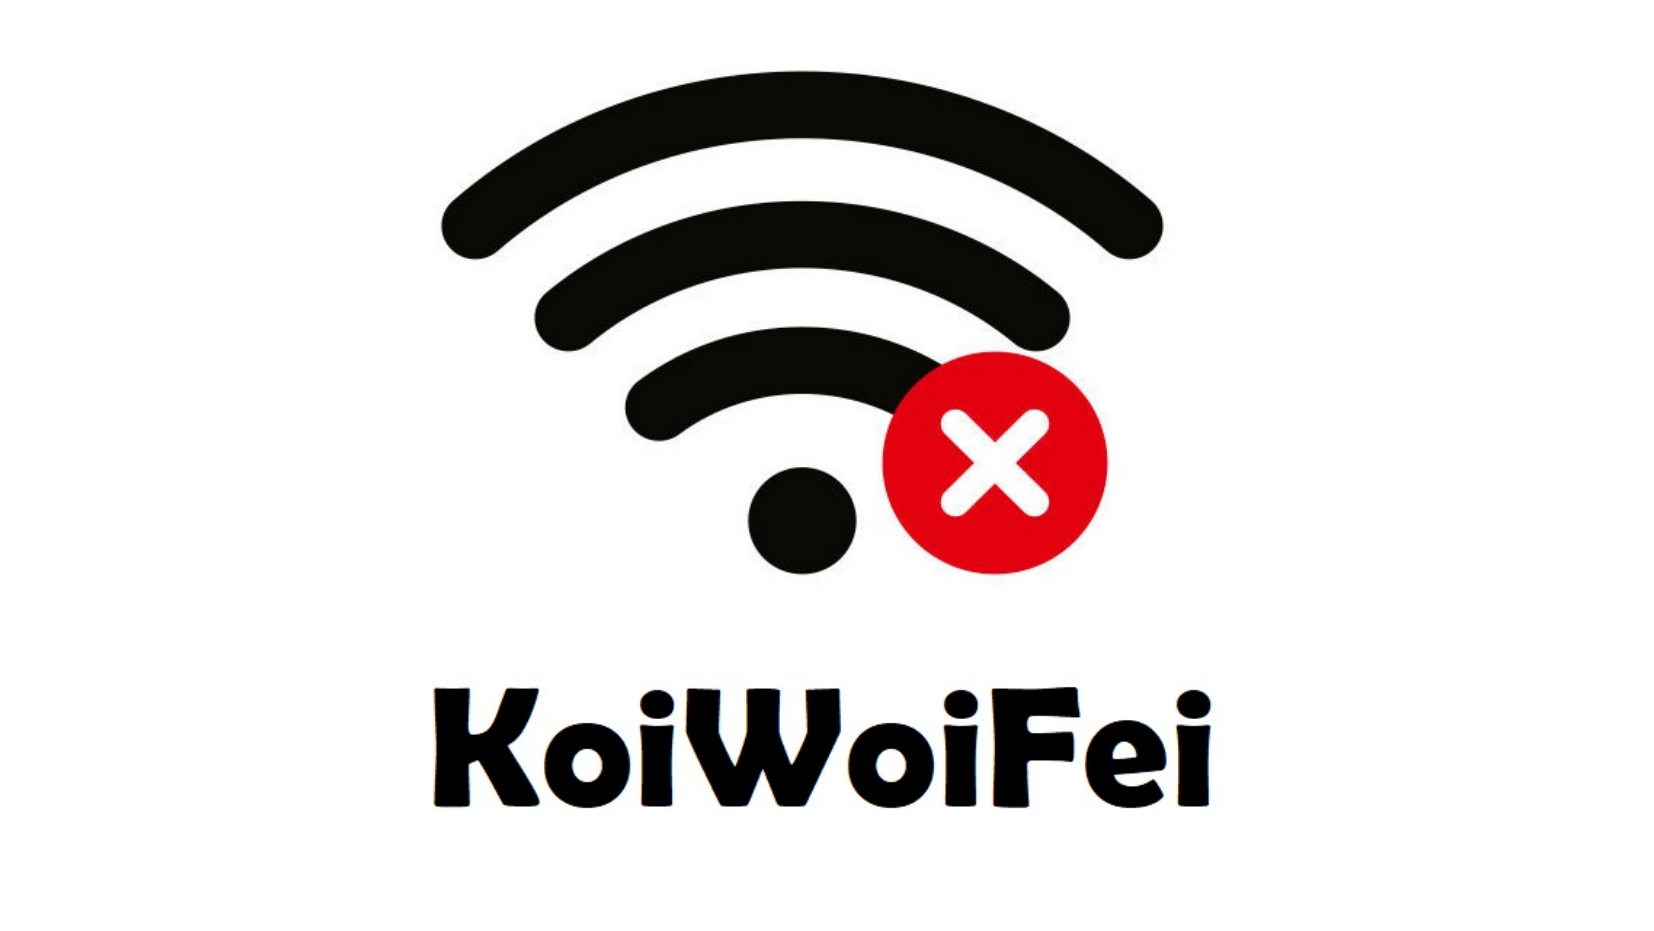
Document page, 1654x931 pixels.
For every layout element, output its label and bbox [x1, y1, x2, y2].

picture [82, 29, 1571, 857]
